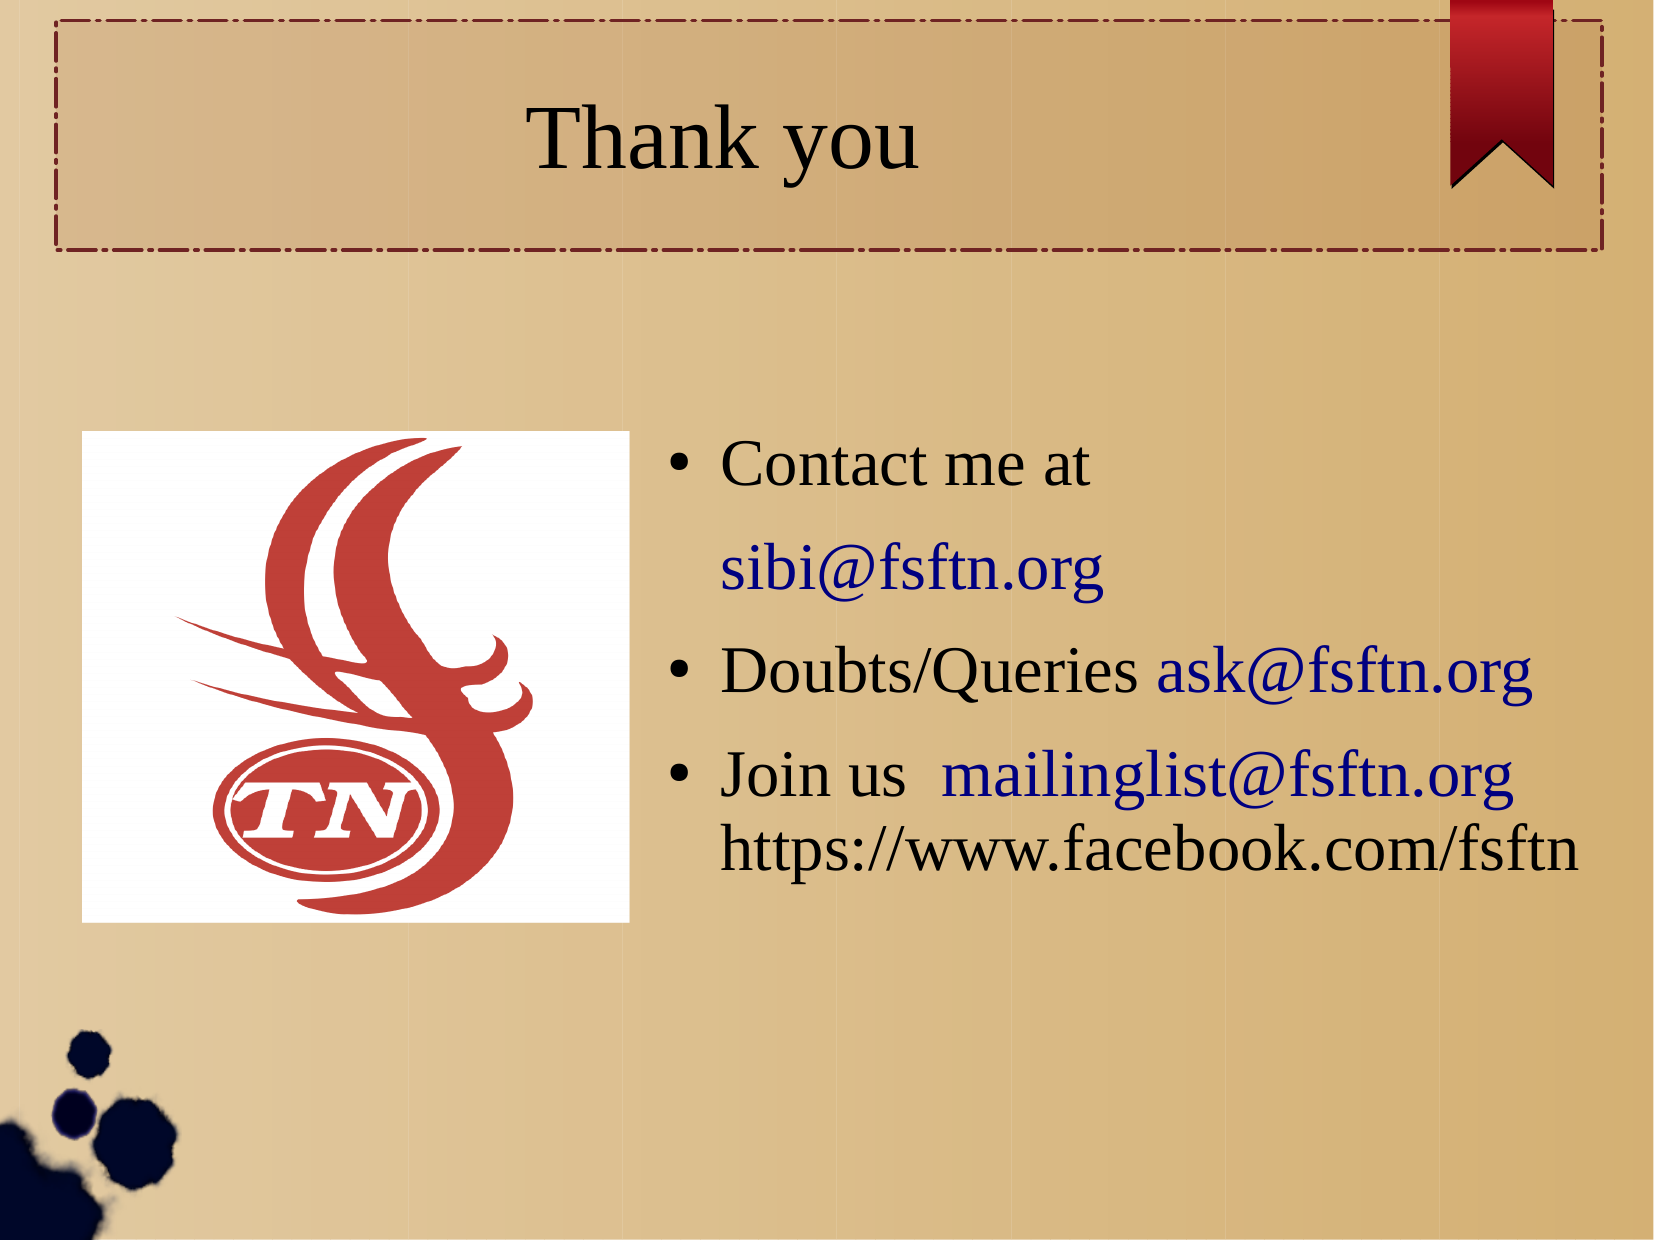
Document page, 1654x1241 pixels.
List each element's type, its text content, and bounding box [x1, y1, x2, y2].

title Thank you [82, 47, 1412, 229]
list Contact me at sibi@fsftn.org Doubts/Queries ask@fsftn.org Join us mailinglist@fsftn.org https://www.facebook.com/fsftn [649, 426, 1595, 1217]
picture [82, 431, 630, 923]
